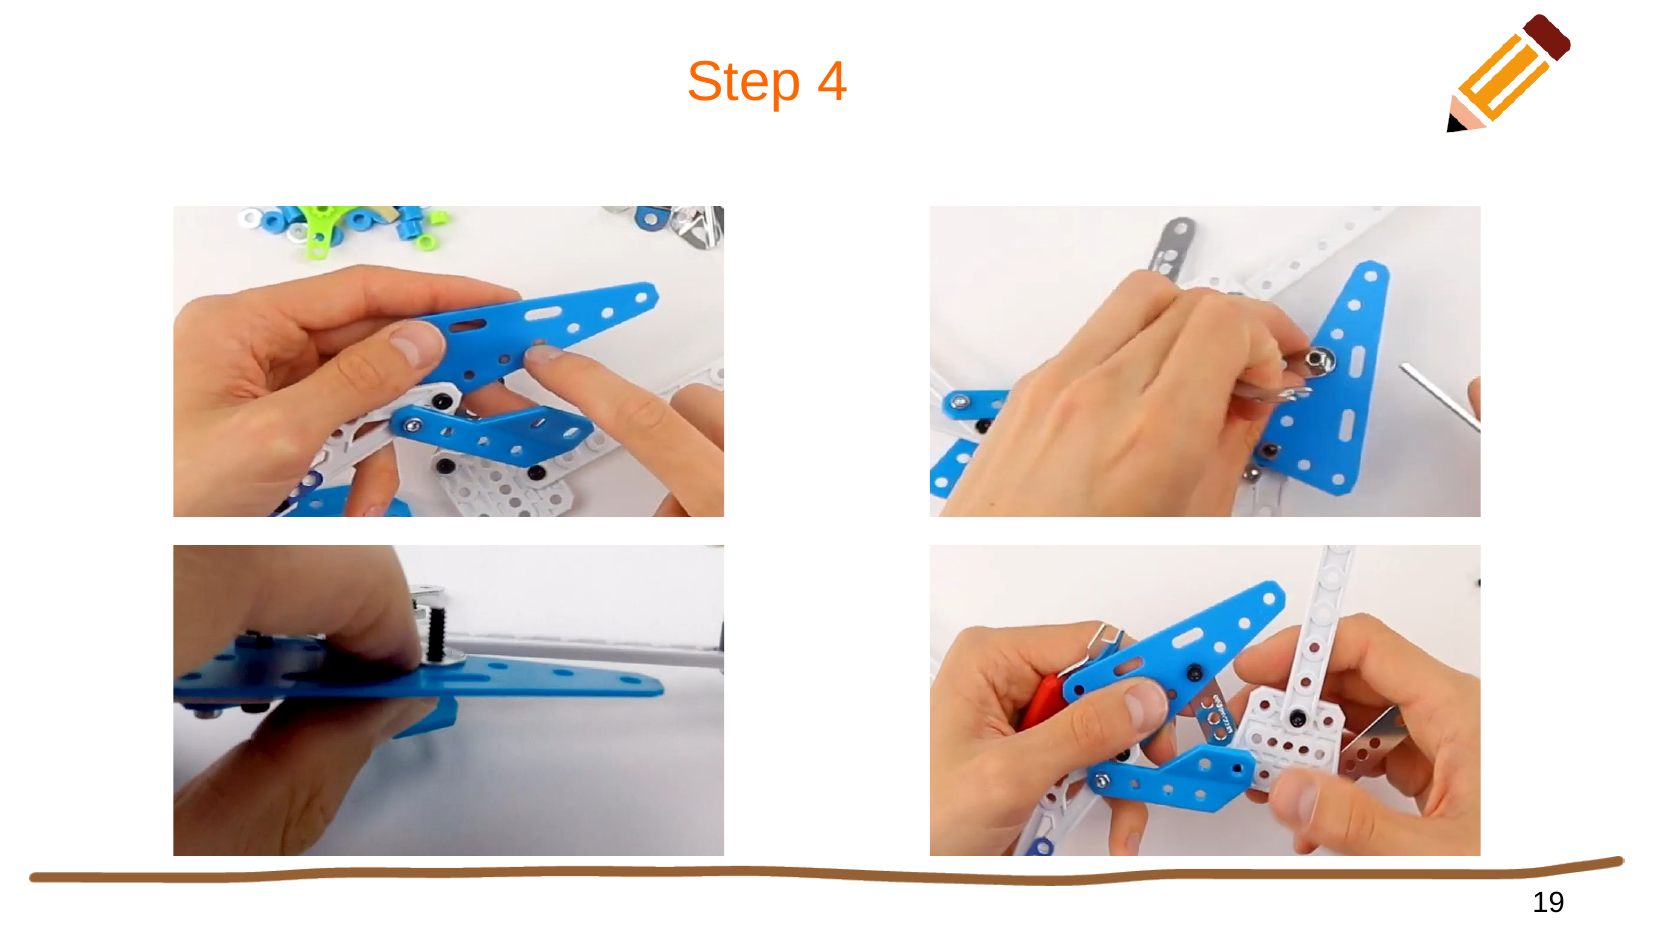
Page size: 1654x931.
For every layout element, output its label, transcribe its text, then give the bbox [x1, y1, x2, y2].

title Step 4 [88, 29, 1447, 133]
picture [173, 206, 725, 517]
picture [29, 545, 1625, 886]
picture [1446, 14, 1571, 133]
picture [929, 206, 1481, 517]
